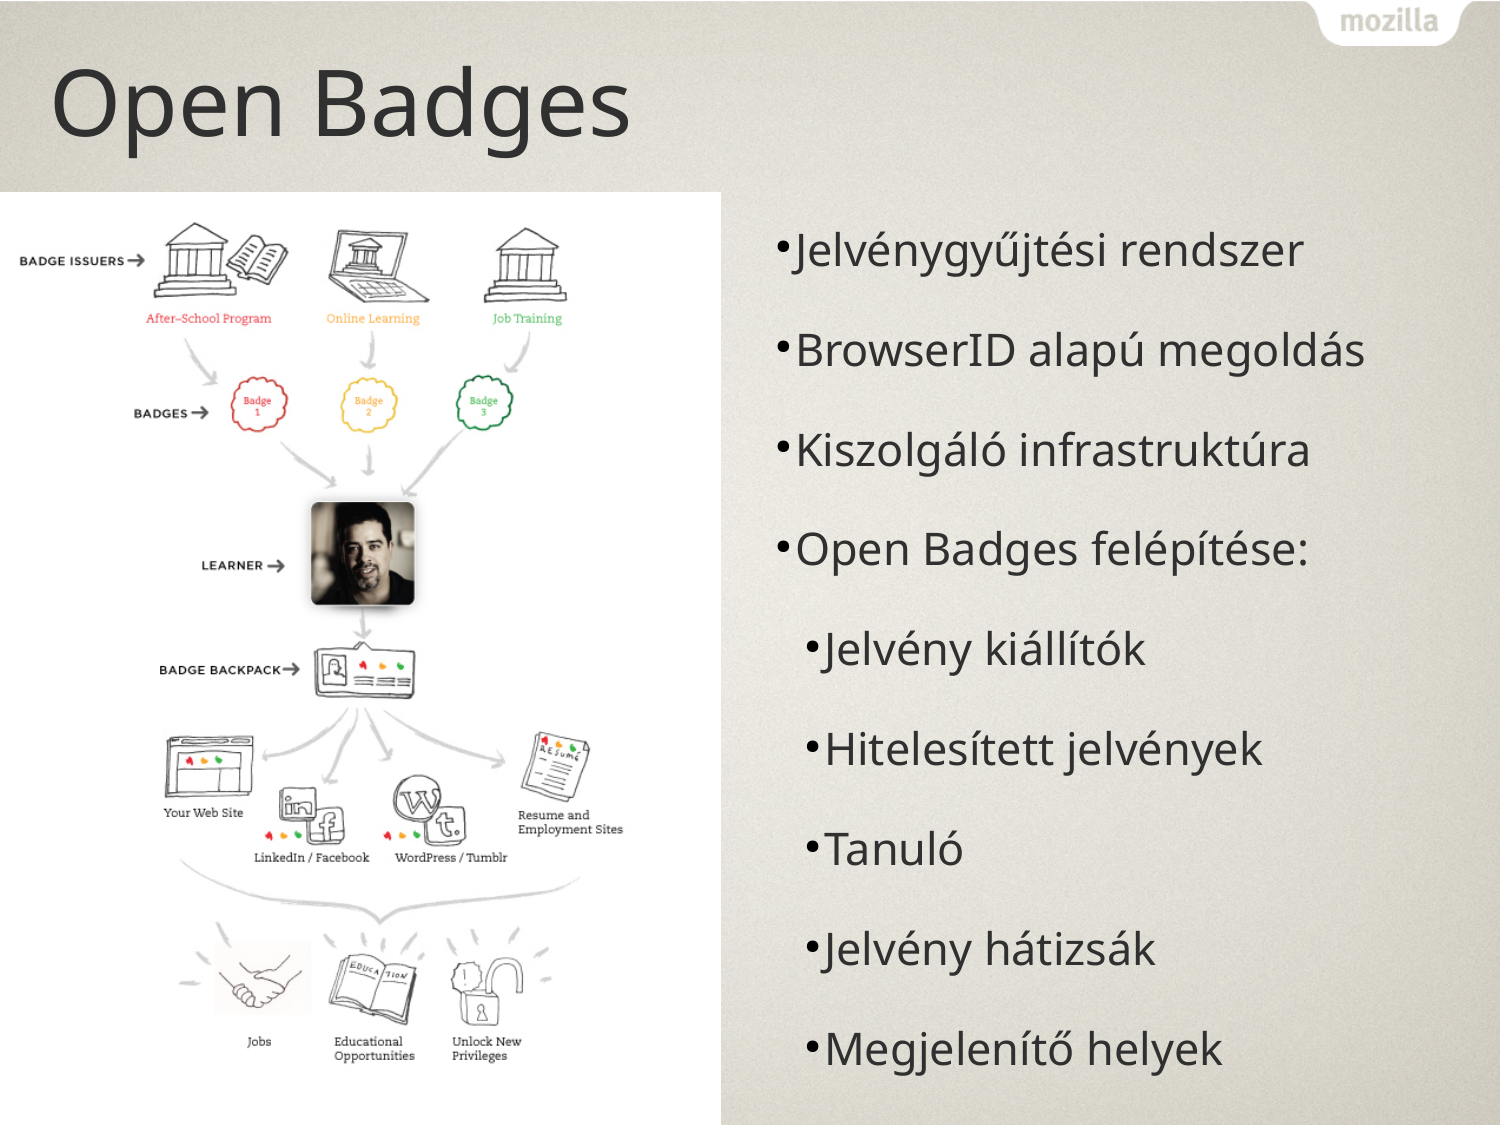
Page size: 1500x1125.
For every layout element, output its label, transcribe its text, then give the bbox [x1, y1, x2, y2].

picture [0, 0, 1500, 1125]
title Open Badges [40, 0, 1459, 216]
list Jelvénygyűjtési rendszer BrowserID alapú megoldás Kiszolgáló infrastruktúra Open Badges felépítése: Jelvény kiállítók Hitelesített jelvények Tanuló Jelvény hátizsák Megjelenítő helyek [767, 208, 1454, 1087]
